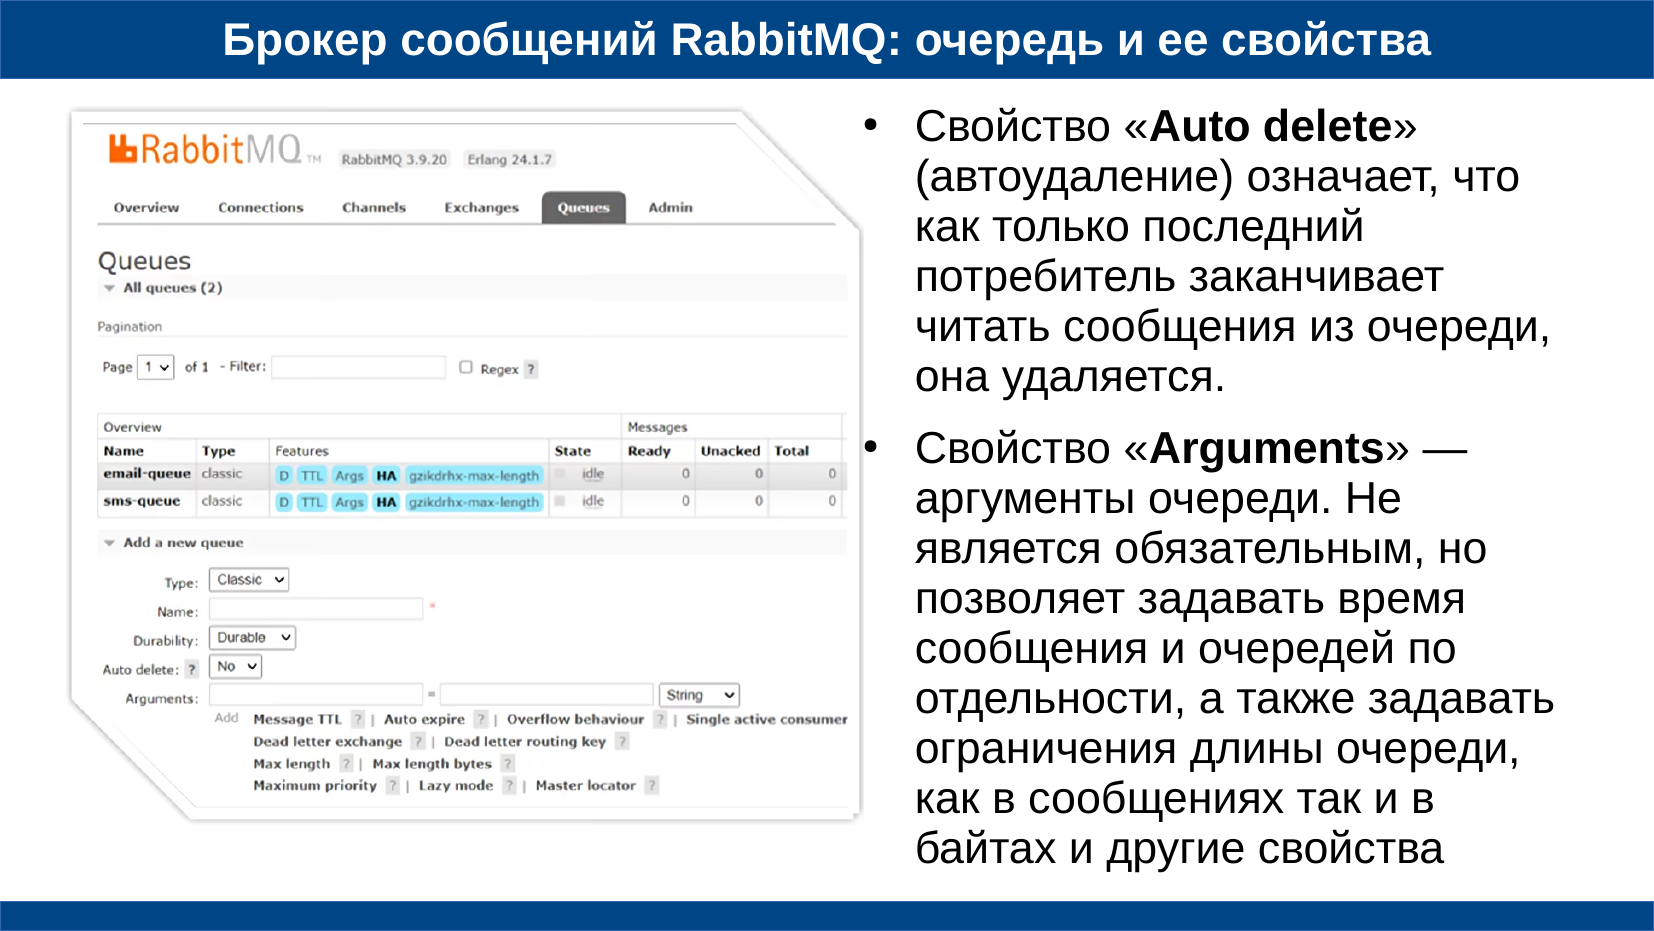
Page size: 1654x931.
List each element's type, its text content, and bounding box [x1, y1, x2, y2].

picture [45, 101, 845, 826]
title Брокер сообщений RabbitMQ: очередь и ее свойства [0, 0, 1654, 79]
list Свойство «Auto delete» (автоудаление) означает, что как только последний потребитель заканчивает читать сообщения из очереди, она удаляется. Свойство «Arguments» — аргументы очереди. Не является обязательным, но позволяет задавать время сообщения и очередей по отдельности, а также задавать ограничения длины очереди, как в сообщениях так и в байтах и другие свойства [845, 101, 1572, 886]
